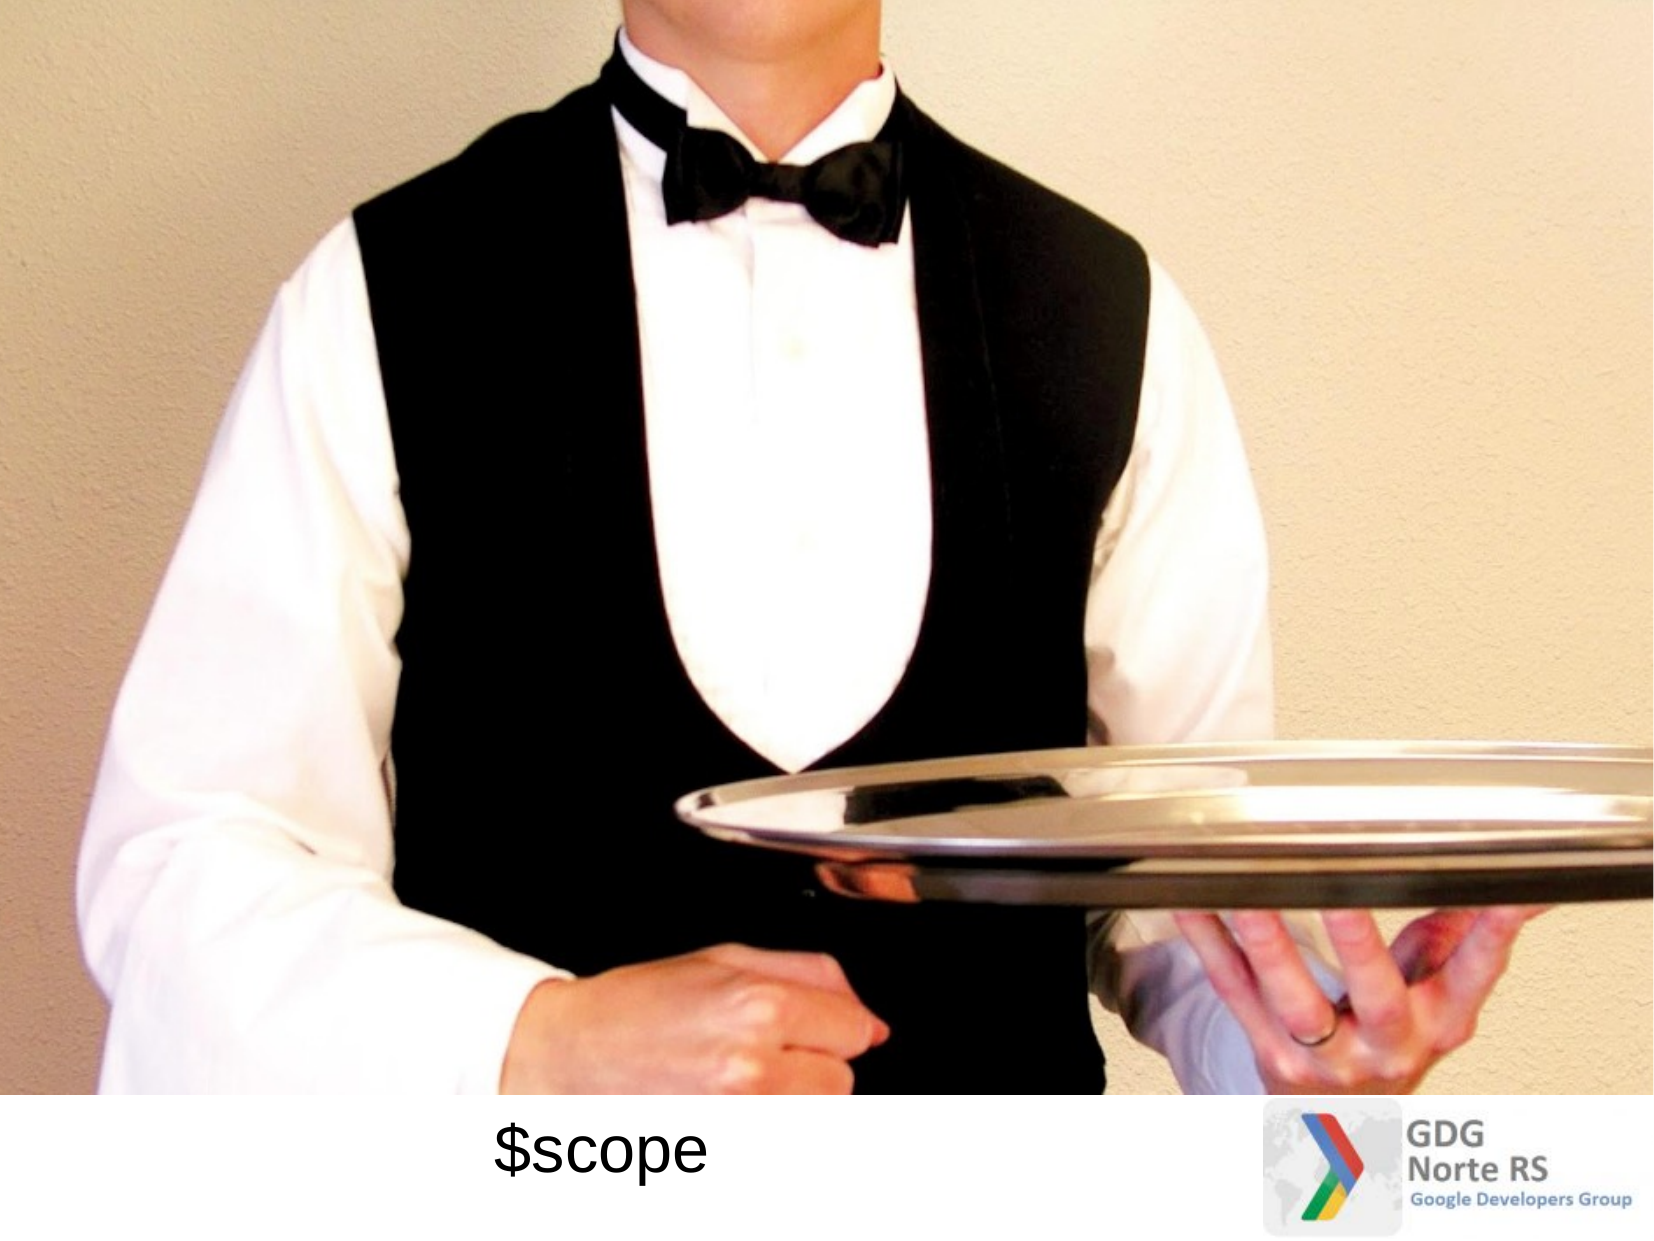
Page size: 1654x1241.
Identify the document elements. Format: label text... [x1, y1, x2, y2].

picture [1263, 1098, 1654, 1239]
picture [0, 0, 1654, 1095]
text_box $scope [271, 1095, 934, 1225]
